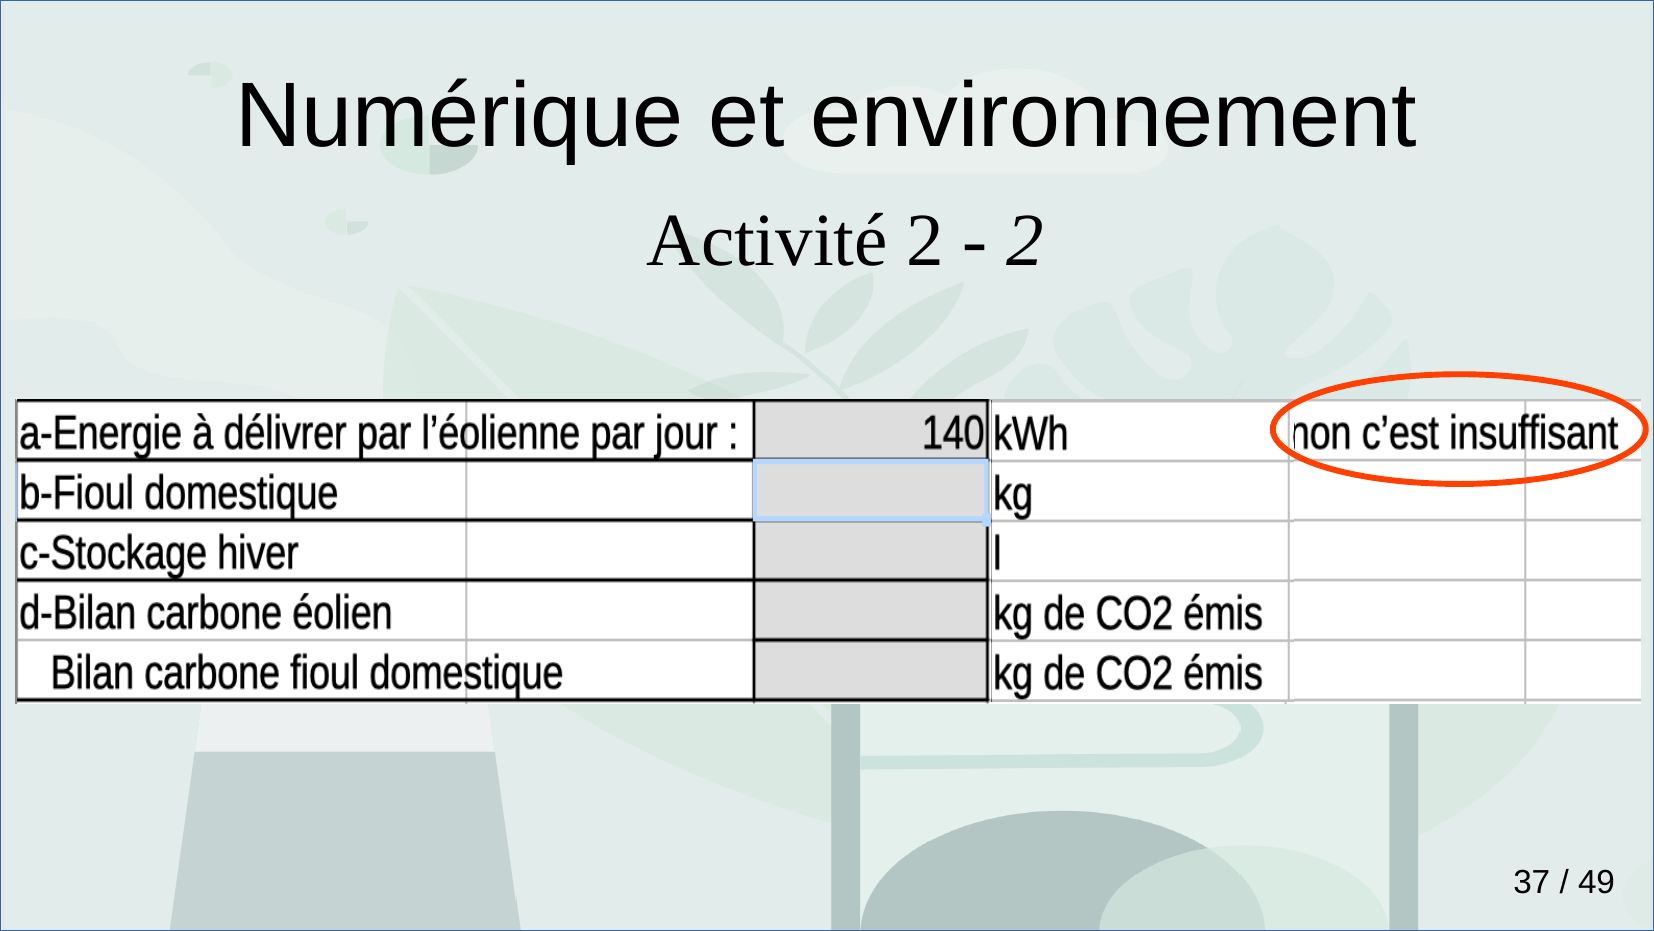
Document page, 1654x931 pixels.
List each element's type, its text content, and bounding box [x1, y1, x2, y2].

text_box <number> / 49 [1341, 855, 1630, 926]
picture [1618, 399, 1641, 415]
text_box Activité 2 - 2 [574, 191, 1117, 372]
picture [15, 399, 1641, 704]
text_box [0, 0, 1654, 931]
title Numérique et environnement [82, 37, 1571, 193]
